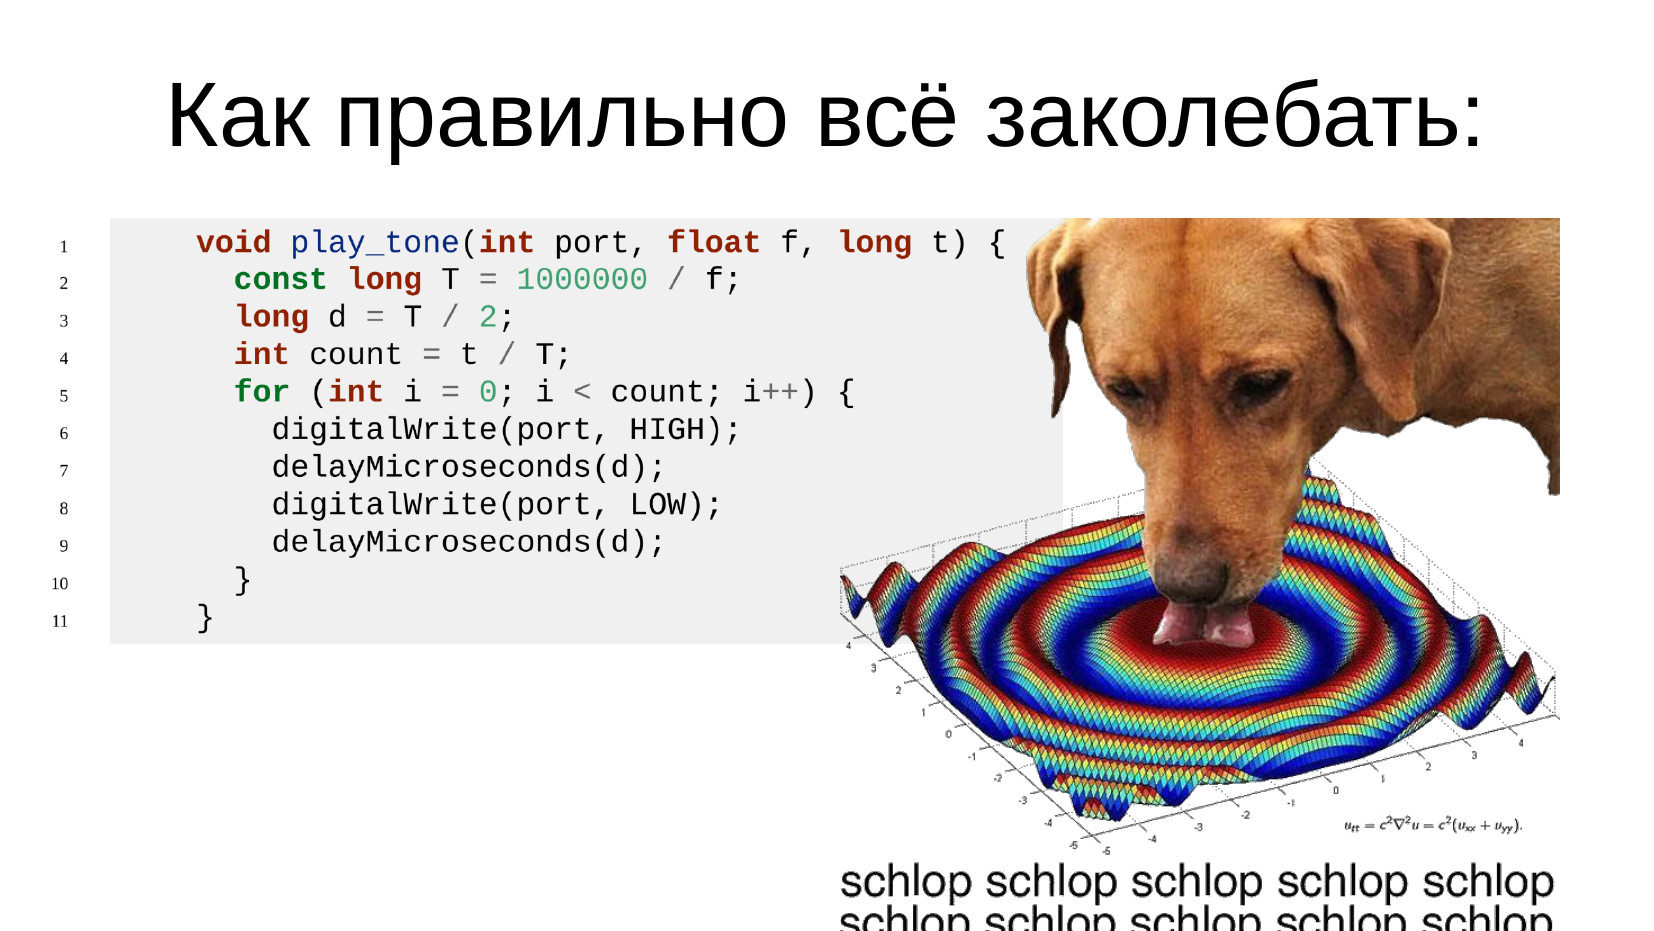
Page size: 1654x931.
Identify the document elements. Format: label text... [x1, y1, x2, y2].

picture [31, 175, 1560, 931]
title Как правильно всё заколебать: [82, 37, 1571, 193]
